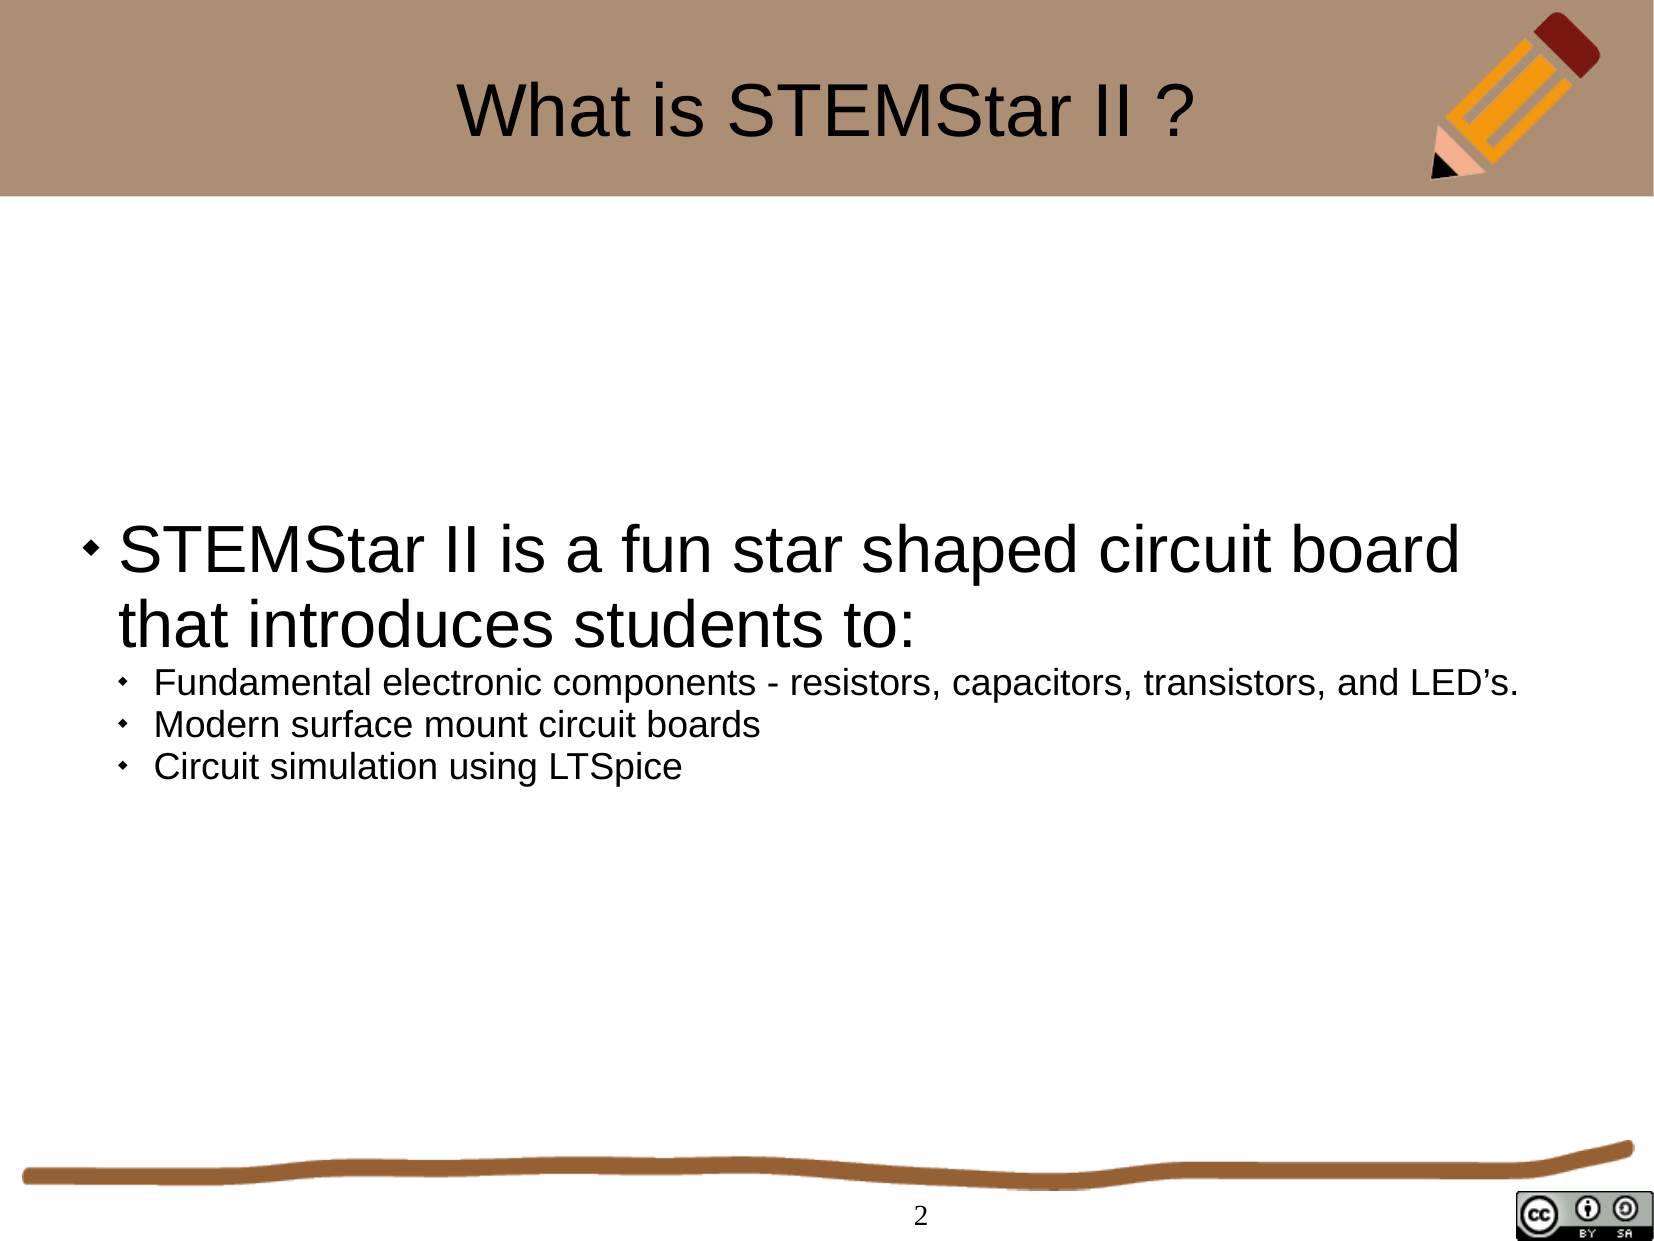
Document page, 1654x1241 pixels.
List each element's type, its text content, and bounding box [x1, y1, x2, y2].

picture [1430, 12, 1601, 181]
subtitle STEMStar II is a fun star shaped circuit board that introduces students to: Fundamental electronic components - resistors, capacitors, transistors, and LED’s. Modern surface mount circuit boards Circuit simulation using LTSpice [82, 290, 1571, 1010]
title What is STEMStar II ? [82, 49, 1571, 172]
picture [22, 1140, 1654, 1241]
